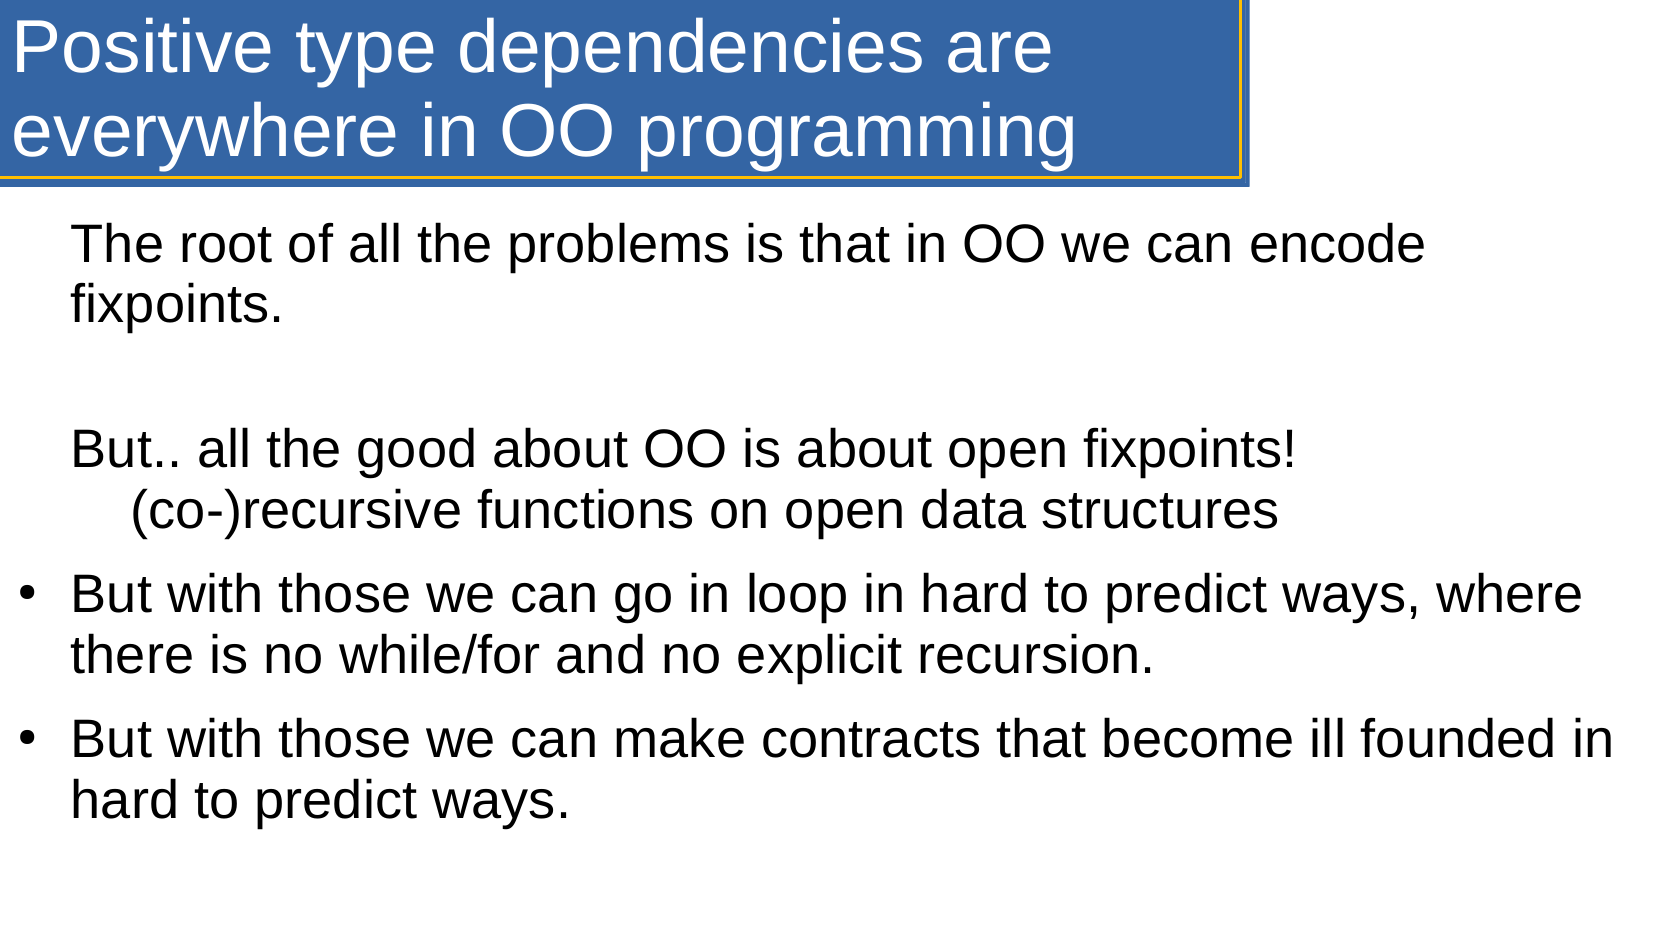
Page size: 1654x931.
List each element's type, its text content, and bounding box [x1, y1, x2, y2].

title Positive type dependencies are everywhere in OO programming [11, 4, 1238, 173]
list The root of all the problems is that in OO we can encode fixpoints. But.. all the good about OO is about open fixpoints! (co-)recursive functions on open data structures But with those we can go in loop in hard to predict ways, where there is no while/for and no explicit recursion. But with those we can make contracts that become ill founded in hard to predict ways. [0, 213, 1651, 919]
